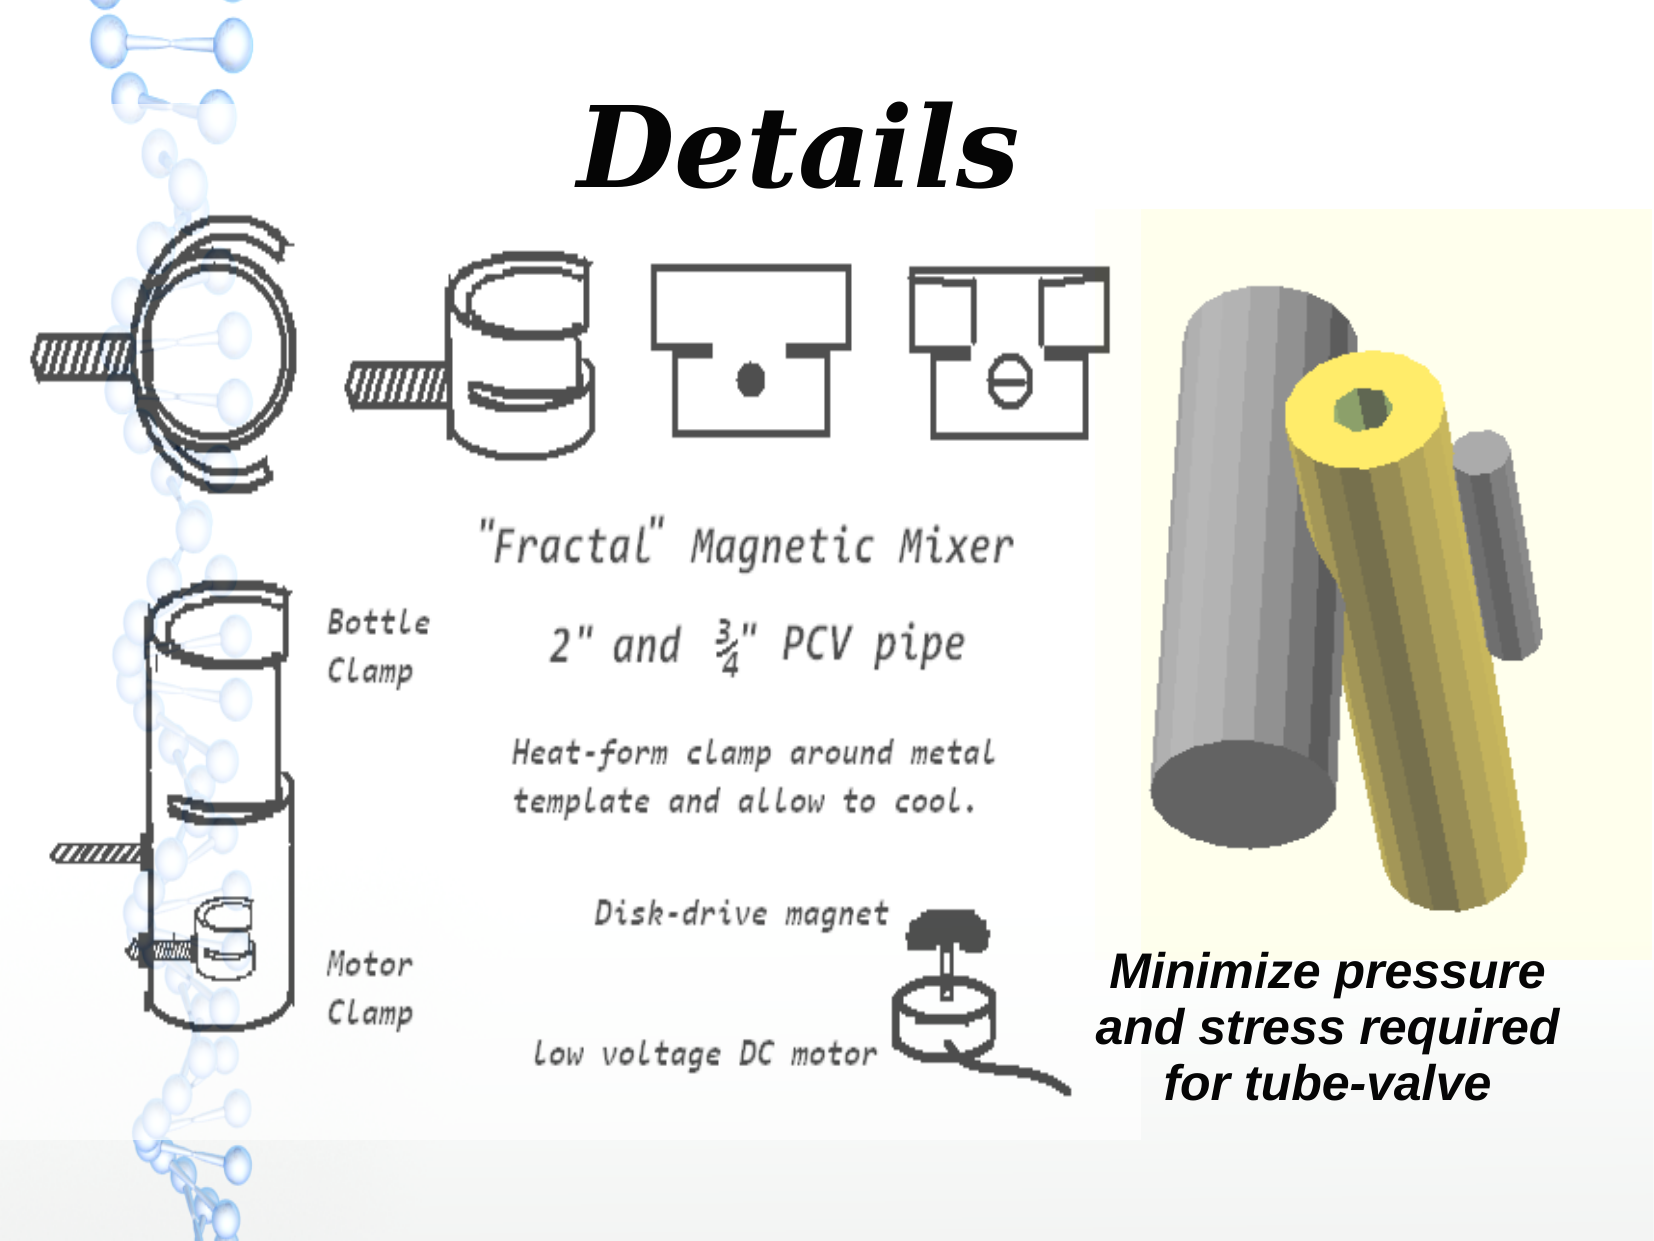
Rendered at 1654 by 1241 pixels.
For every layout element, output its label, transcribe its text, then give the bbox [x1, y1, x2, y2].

picture [0, 0, 1654, 1241]
text_box Minimize pressure and stress required for tube-valve [1065, 915, 1591, 1141]
text_box Details [479, 45, 1140, 253]
